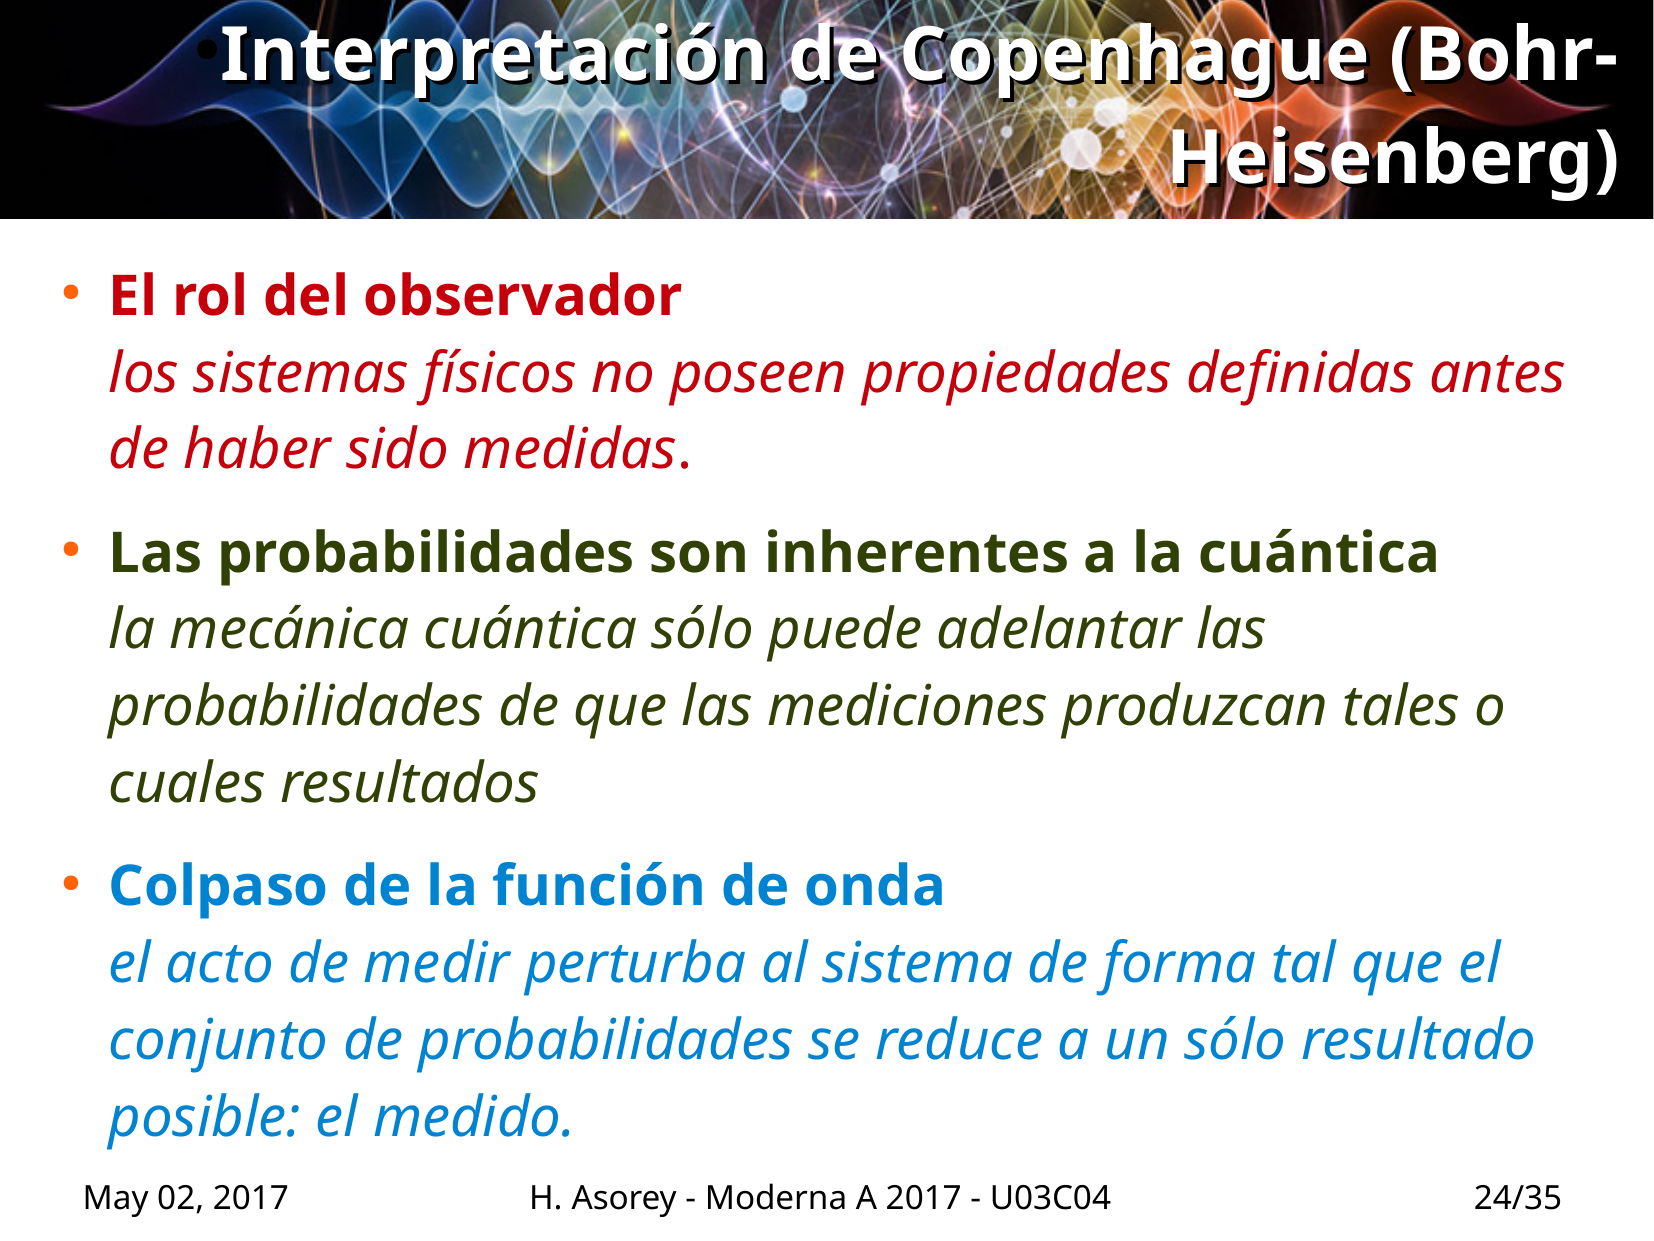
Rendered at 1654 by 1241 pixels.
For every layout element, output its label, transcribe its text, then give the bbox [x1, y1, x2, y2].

title Interpretación de Copenhague (Bohr-Heisenberg) [0, 11, 1621, 195]
picture [0, 0, 1654, 219]
list El rol del observador los sistemas físicos no poseen propiedades definidas antes de haber sido medidas. Las probabilidades son inherentes a la cuántica la mecánica cuántica sólo puede adelantar las probabilidades de que las mediciones produzcan tales o cuales resultados Colpaso de la función de onda el acto de medir perturba al sistema de forma tal que el conjunto de probabilidades se reduce a un sólo resultado posible: el medido. [45, 255, 1606, 1156]
